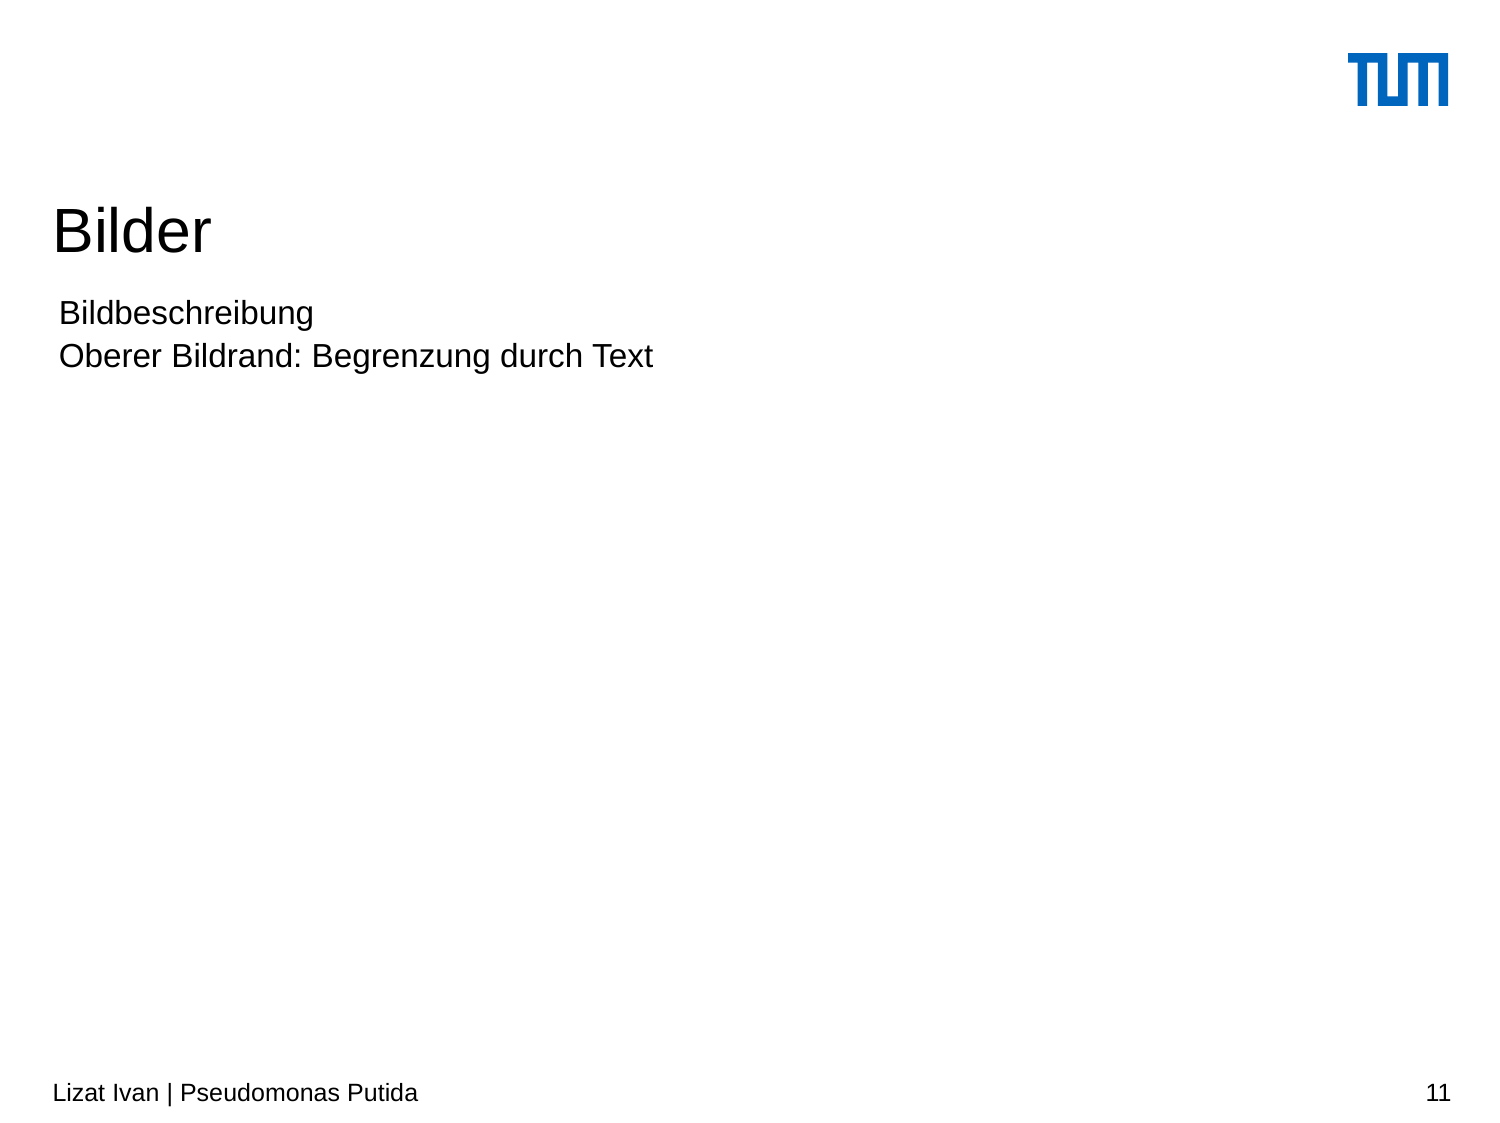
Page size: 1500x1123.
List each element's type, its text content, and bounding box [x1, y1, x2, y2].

list Bildbeschreibung Oberer Bildrand: Begrenzung durch Text [59, 289, 1459, 402]
title Bilder [52, 195, 1453, 266]
